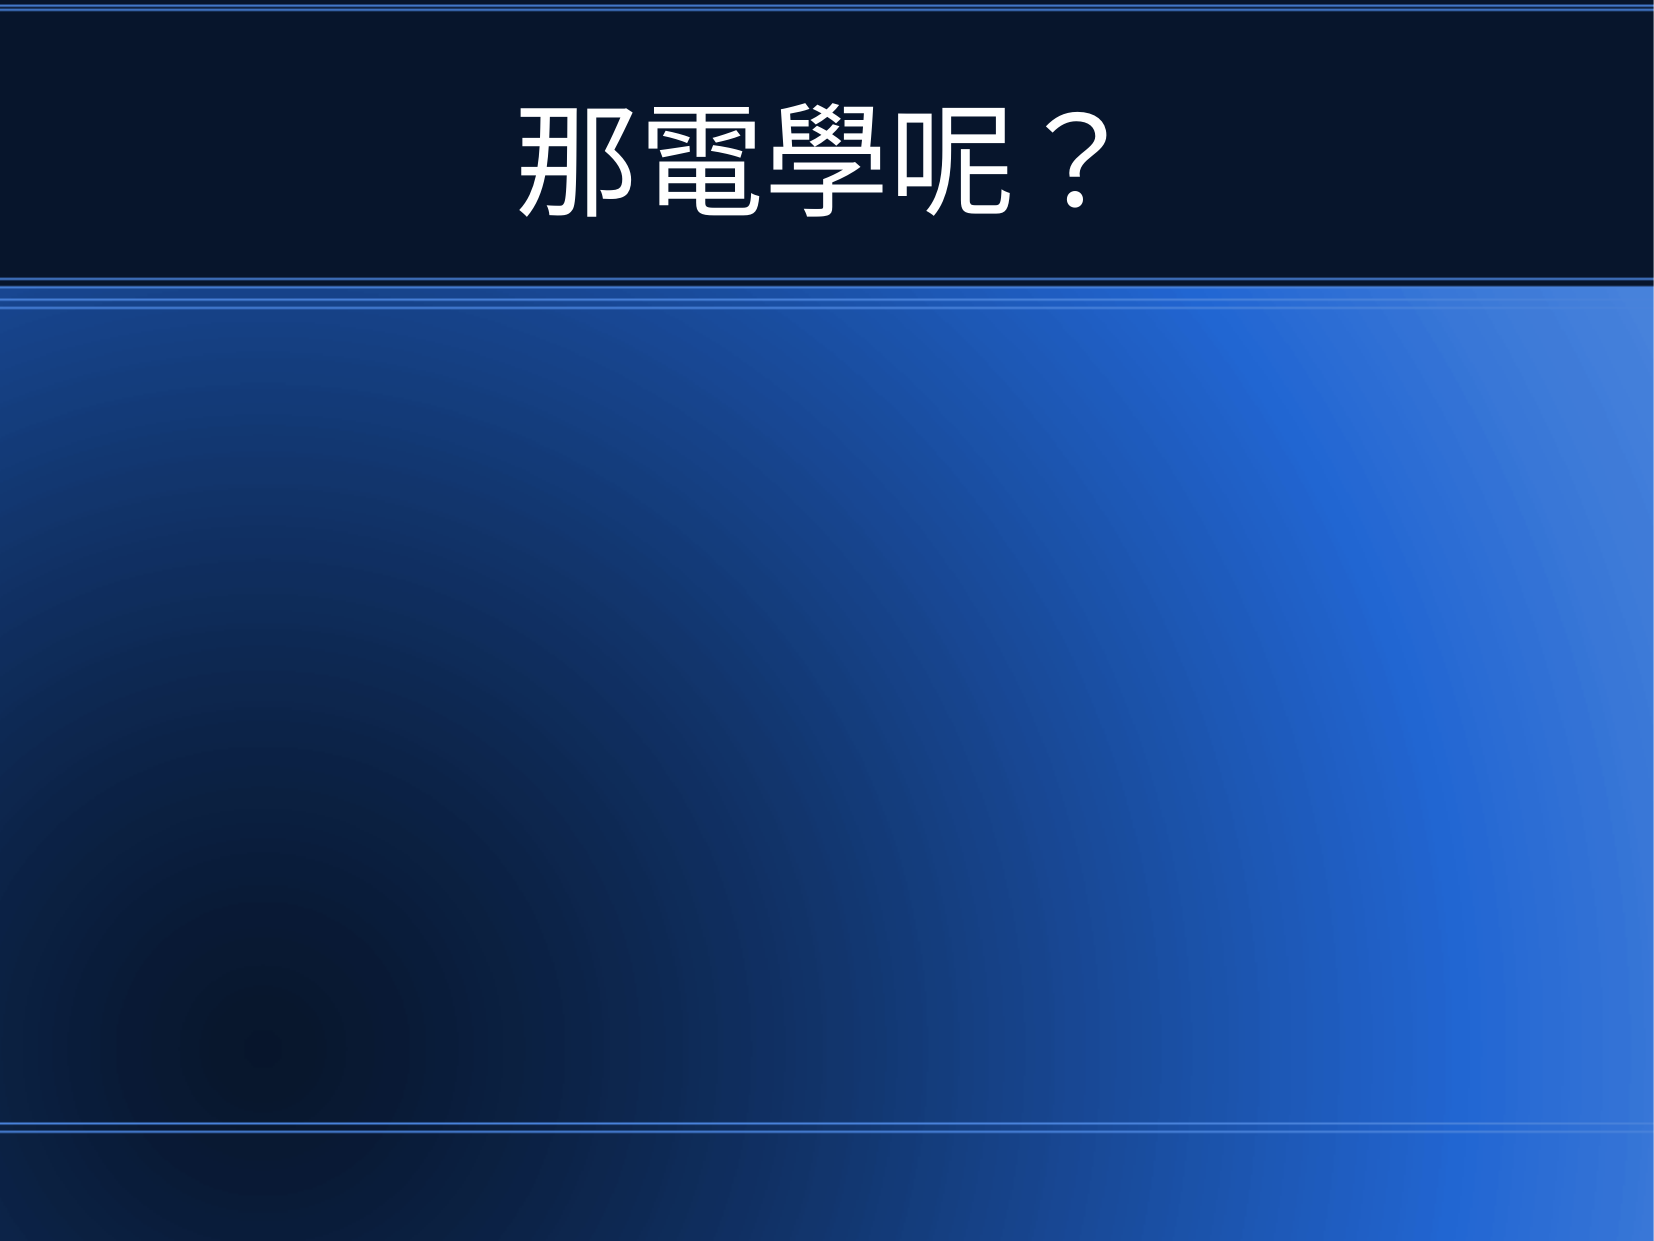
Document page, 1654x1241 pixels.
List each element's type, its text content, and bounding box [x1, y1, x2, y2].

picture [0, 0, 1654, 1241]
title 那電學呢？ [82, 49, 1571, 257]
